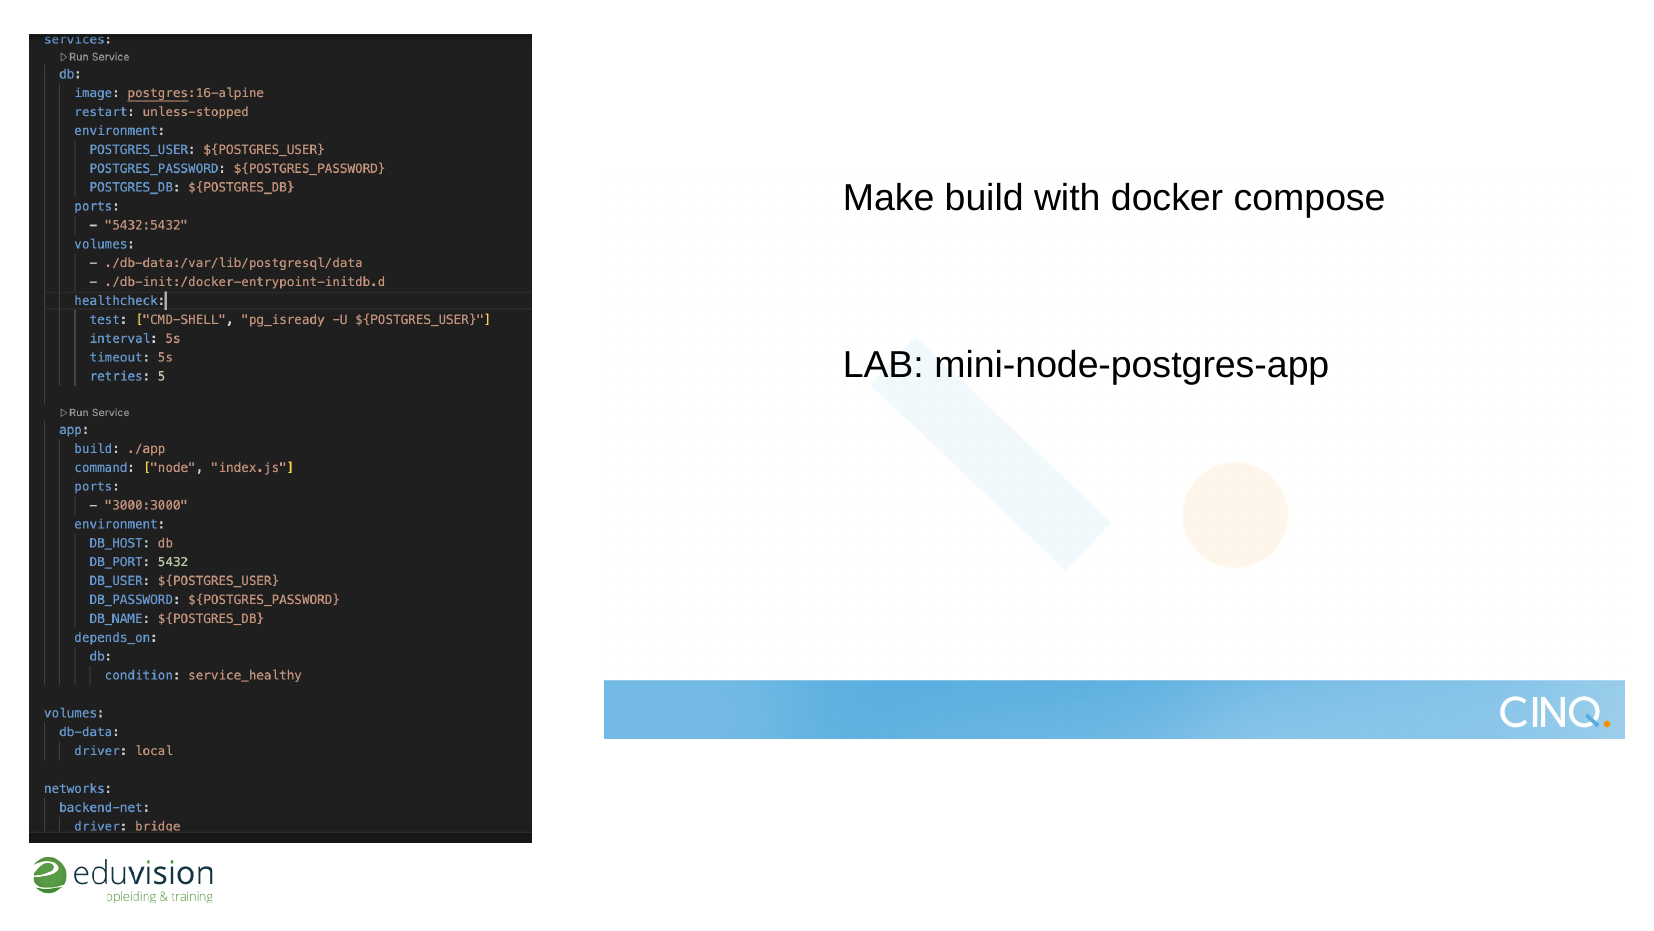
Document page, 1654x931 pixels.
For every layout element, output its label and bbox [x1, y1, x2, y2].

picture [29, 856, 213, 903]
picture [29, 34, 532, 843]
picture [604, 168, 1625, 739]
